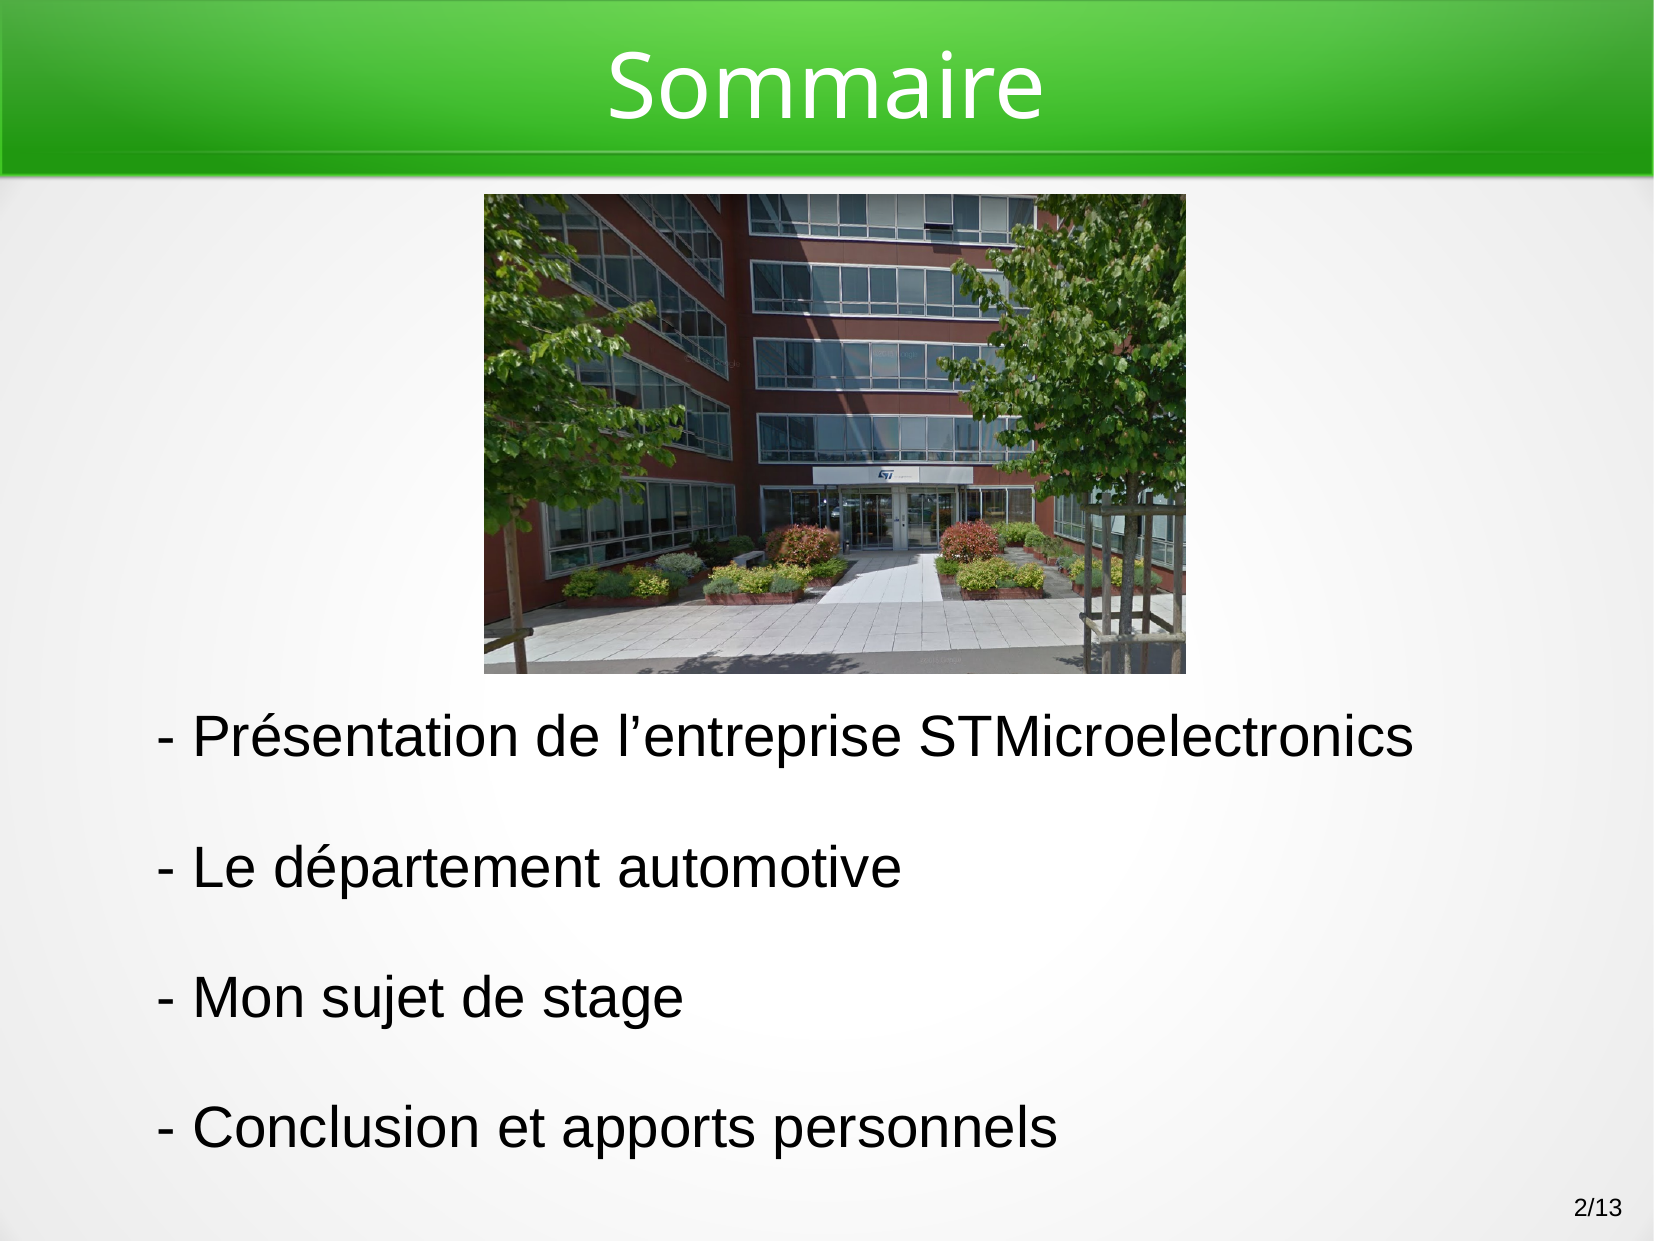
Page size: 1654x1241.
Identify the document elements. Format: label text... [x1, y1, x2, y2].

text_box 2/13 [1559, 1186, 1654, 1229]
title Sommaire [82, 11, 1571, 154]
text_box - Présentation de l’entreprise STMicroelectronics - Le département automotive - Mon sujet de stage - Conclusion et apports personnels [141, 696, 1501, 1158]
picture [0, 0, 1654, 1241]
